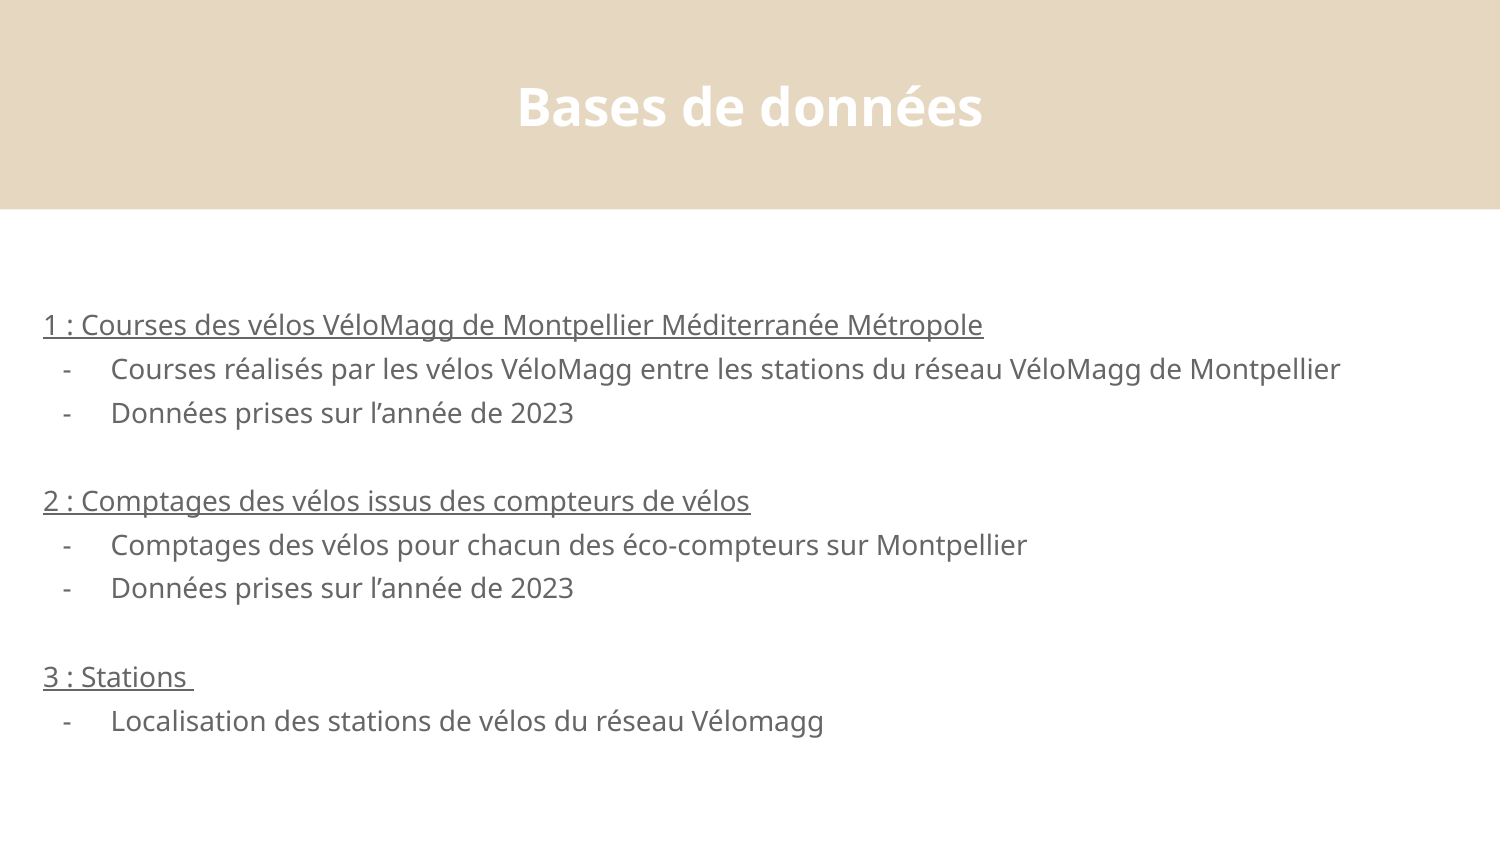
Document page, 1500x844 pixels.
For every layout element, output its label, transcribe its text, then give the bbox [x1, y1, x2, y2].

title Bases de données [51, 54, 1449, 158]
list 1 : Courses des vélos VéloMagg de Montpellier Méditerranée Métropole Courses réalisés par les vélos VéloMagg entre les stations du réseau VéloMagg de Montpellier Données prises sur l’année de 2023 2 : Comptages des vélos issus des compteurs de vélos Comptages des vélos pour chacun des éco-compteurs sur Montpellier Données prises sur l’année de 2023 3 : Stations Localisation des stations de vélos du réseau Vélomagg [28, 284, 1472, 762]
